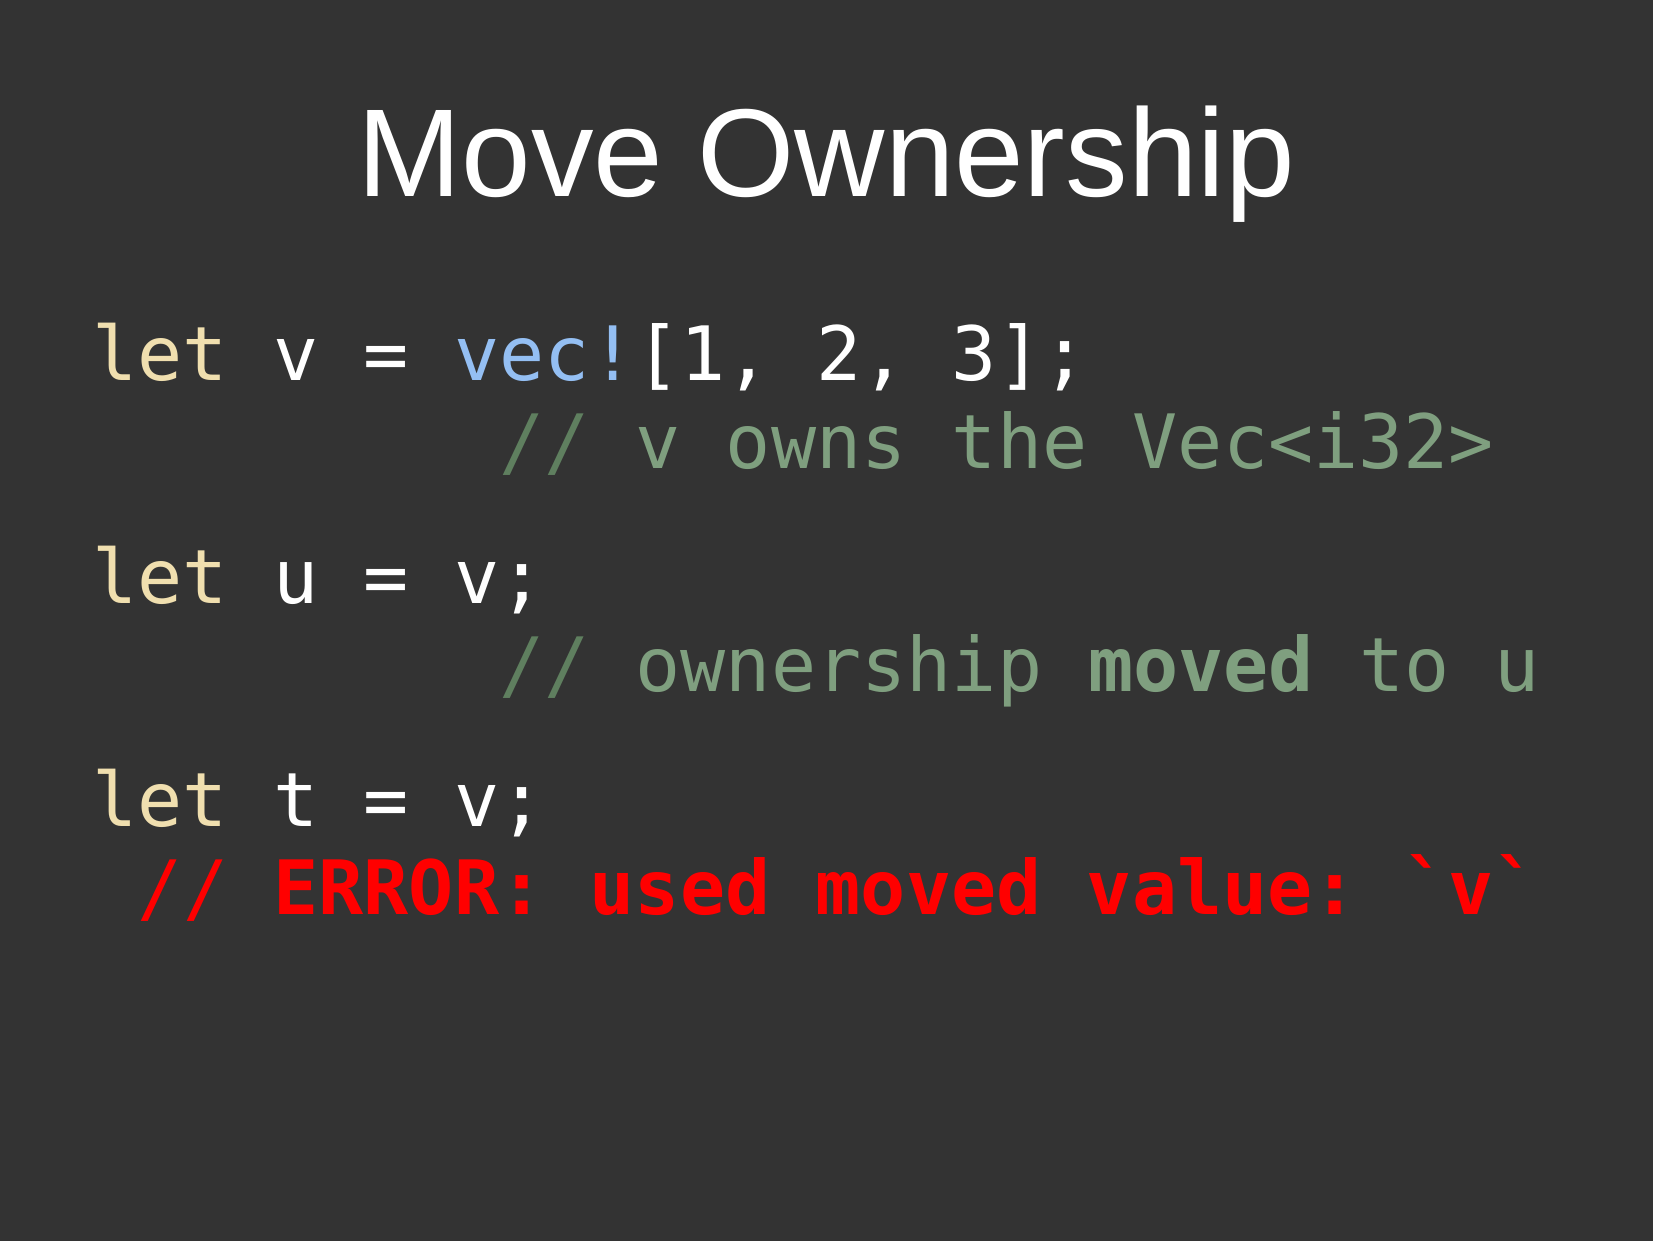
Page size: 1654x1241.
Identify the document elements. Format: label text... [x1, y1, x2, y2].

title Move Ownership [82, 49, 1571, 257]
text_box let v = vec![1, 2, 3]; // v owns the Vec<i32> let u = v; // ownership moved to u let t = v; // ERROR: used moved value: `v` [77, 303, 1561, 942]
